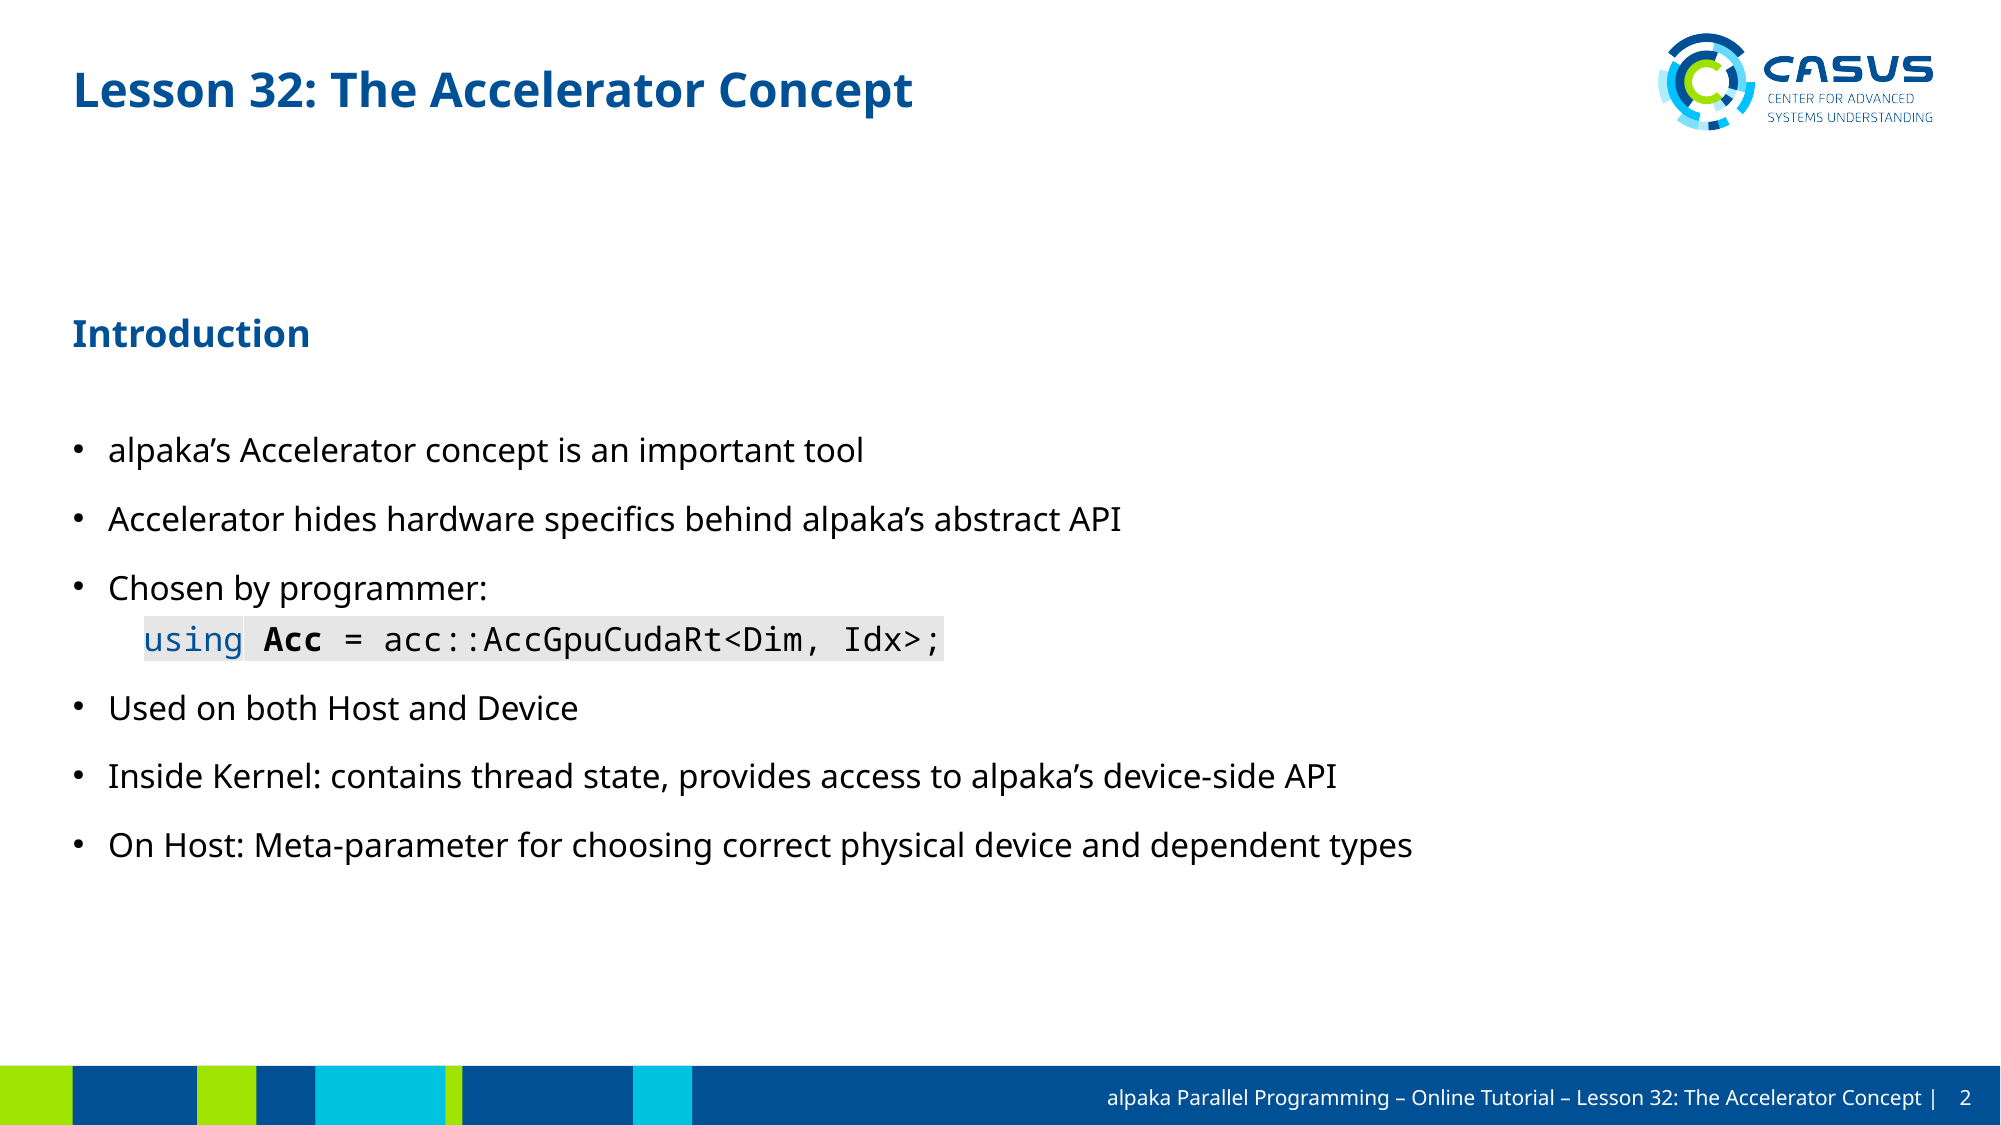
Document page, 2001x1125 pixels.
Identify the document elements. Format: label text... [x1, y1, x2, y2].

title Lesson 32: The Accelerator Concept [72, 54, 1620, 123]
picture [1658, 33, 1933, 131]
list Introduction alpaka’s Accelerator concept is an important tool Accelerator hides hardware specifics behind alpaka’s abstract API Chosen by programmer: using Acc = acc::AccGpuCudaRt<Dim, Idx>; Used on both Host and Device Inside Kernel: contains thread state, provides access to alpaka’s device-side API On Host: Meta-parameter for choosing correct physical device and dependent types [72, 307, 1620, 970]
